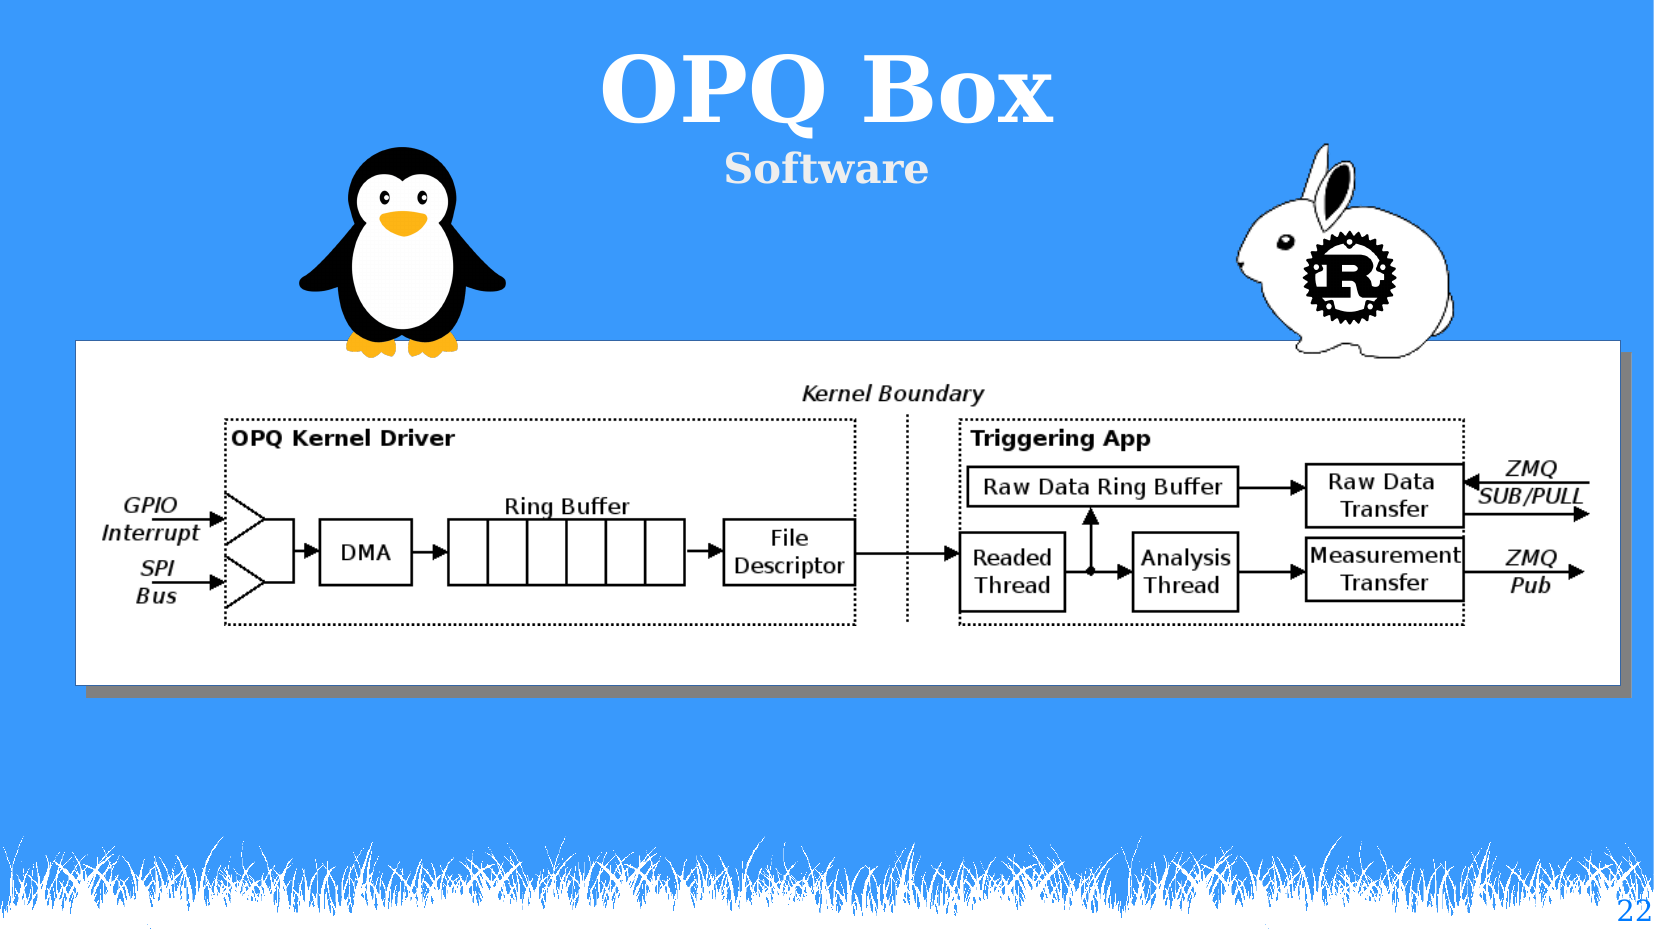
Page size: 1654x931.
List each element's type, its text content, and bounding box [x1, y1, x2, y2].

title OPQ Box Software [82, 36, 1571, 194]
text_box [75, 340, 1621, 686]
picture [0, 0, 1654, 931]
